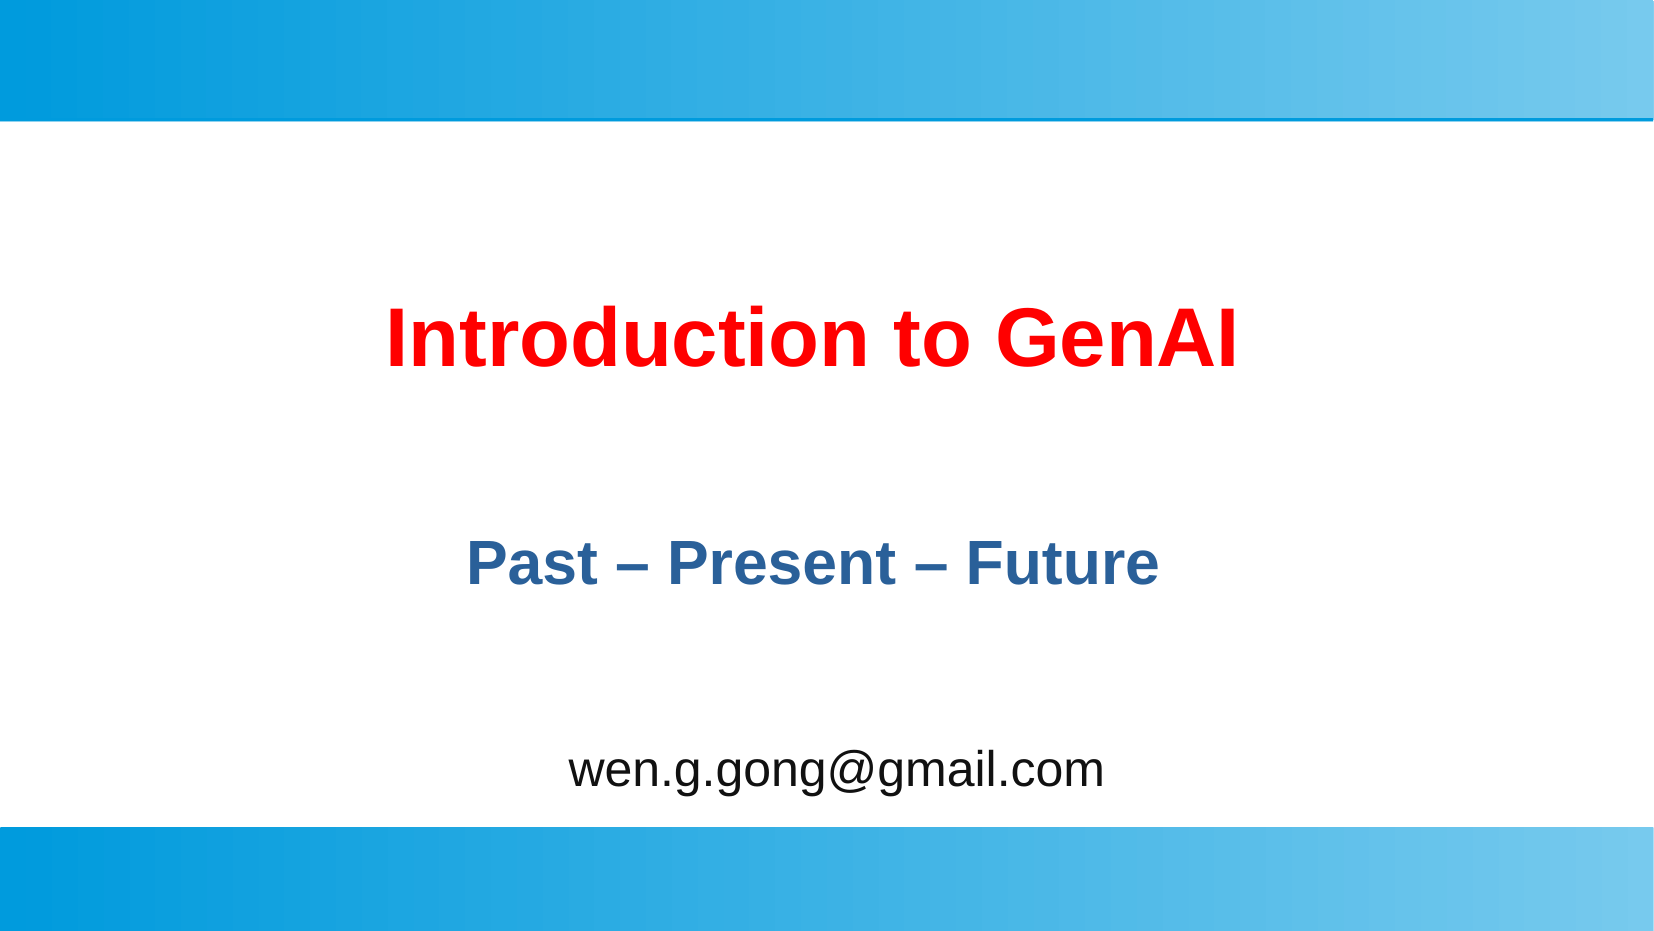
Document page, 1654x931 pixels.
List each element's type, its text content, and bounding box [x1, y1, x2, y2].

title wen.g.gong@gmail.com [98, 712, 1576, 826]
title Introduction to GenAI [75, 262, 1552, 413]
title Past – Present – Future [75, 487, 1552, 638]
